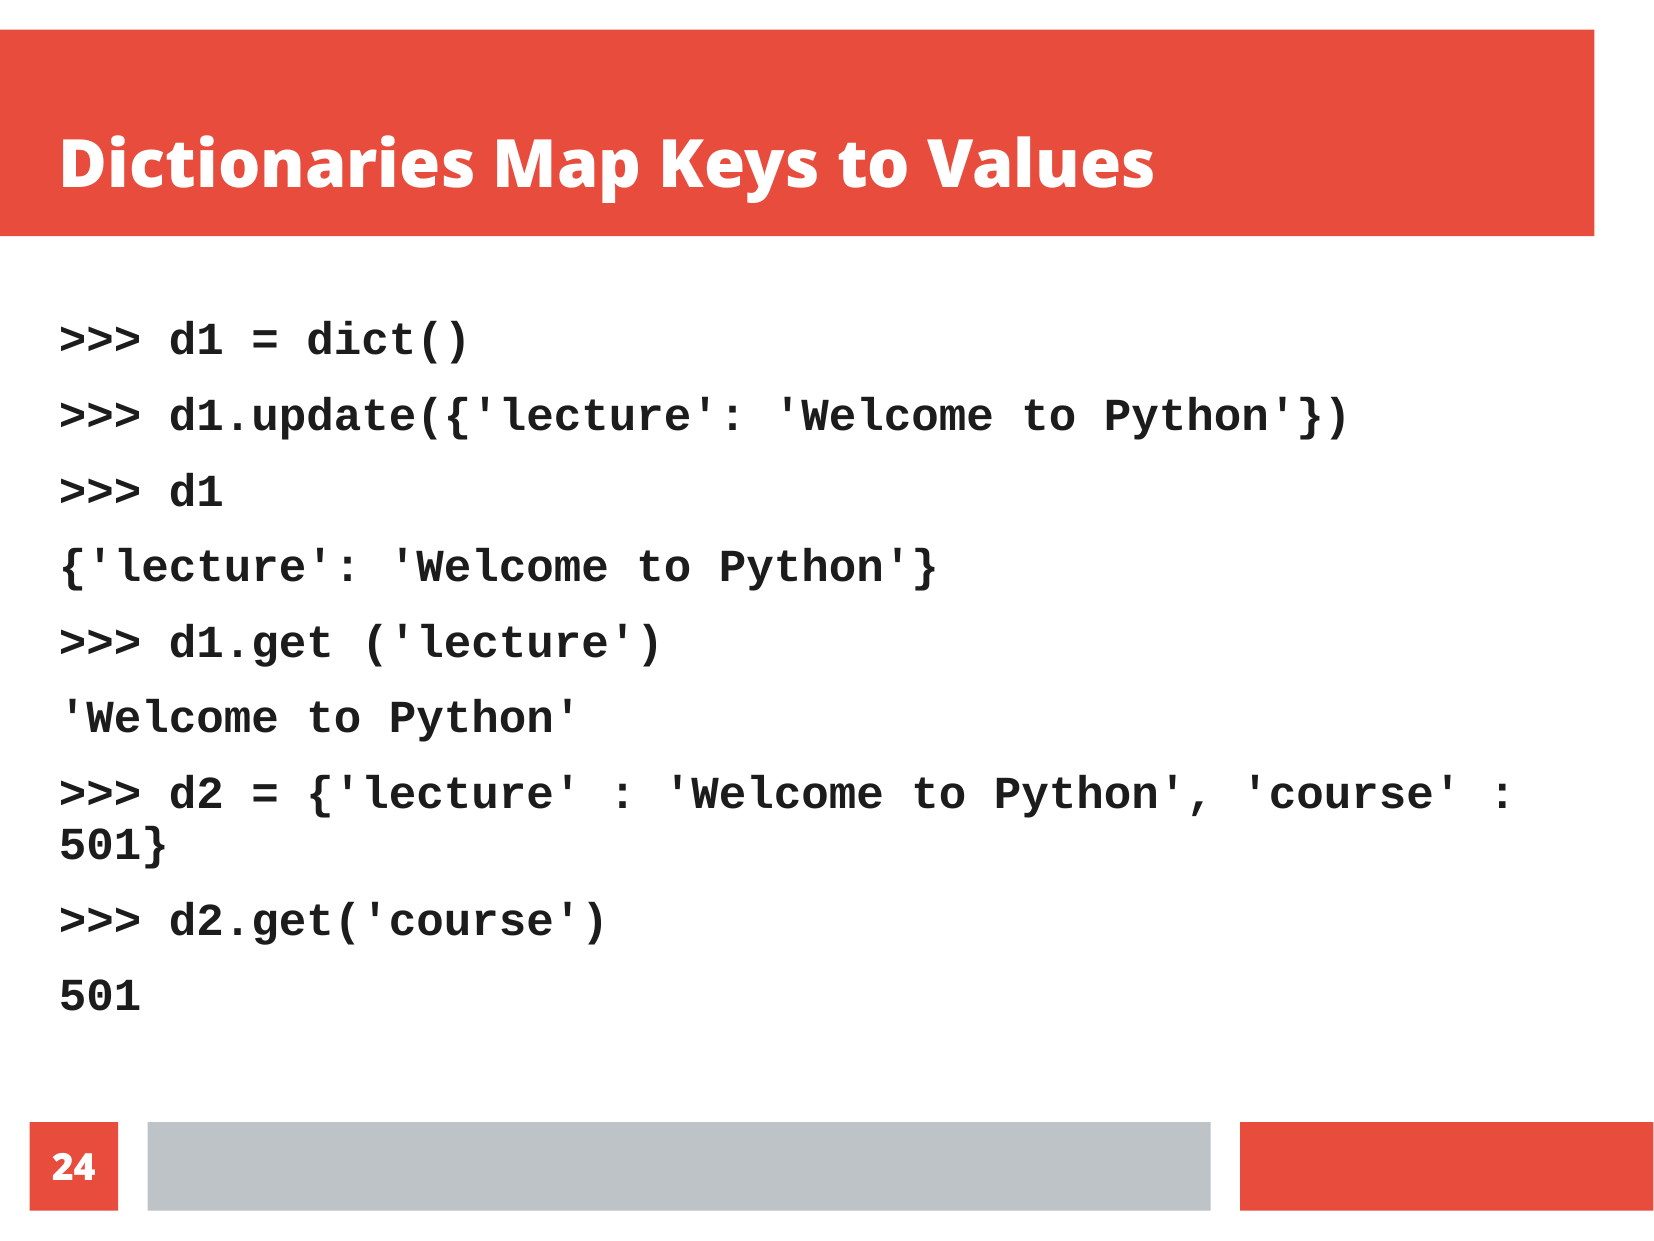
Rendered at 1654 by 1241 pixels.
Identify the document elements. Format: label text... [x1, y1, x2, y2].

list >>> d1 = dict() >>> d1.update({'lecture': 'Welcome to Python'}) >>> d1 {'lecture': 'Welcome to Python'} >>> d1.get ('lecture') 'Welcome to Python' >>> d2 = {'lecture' : 'Welcome to Python', 'course' : 501} >>> d2.get('course') 501 [59, 316, 1565, 1037]
title Dictionaries Map Keys to Values [59, 59, 1595, 207]
